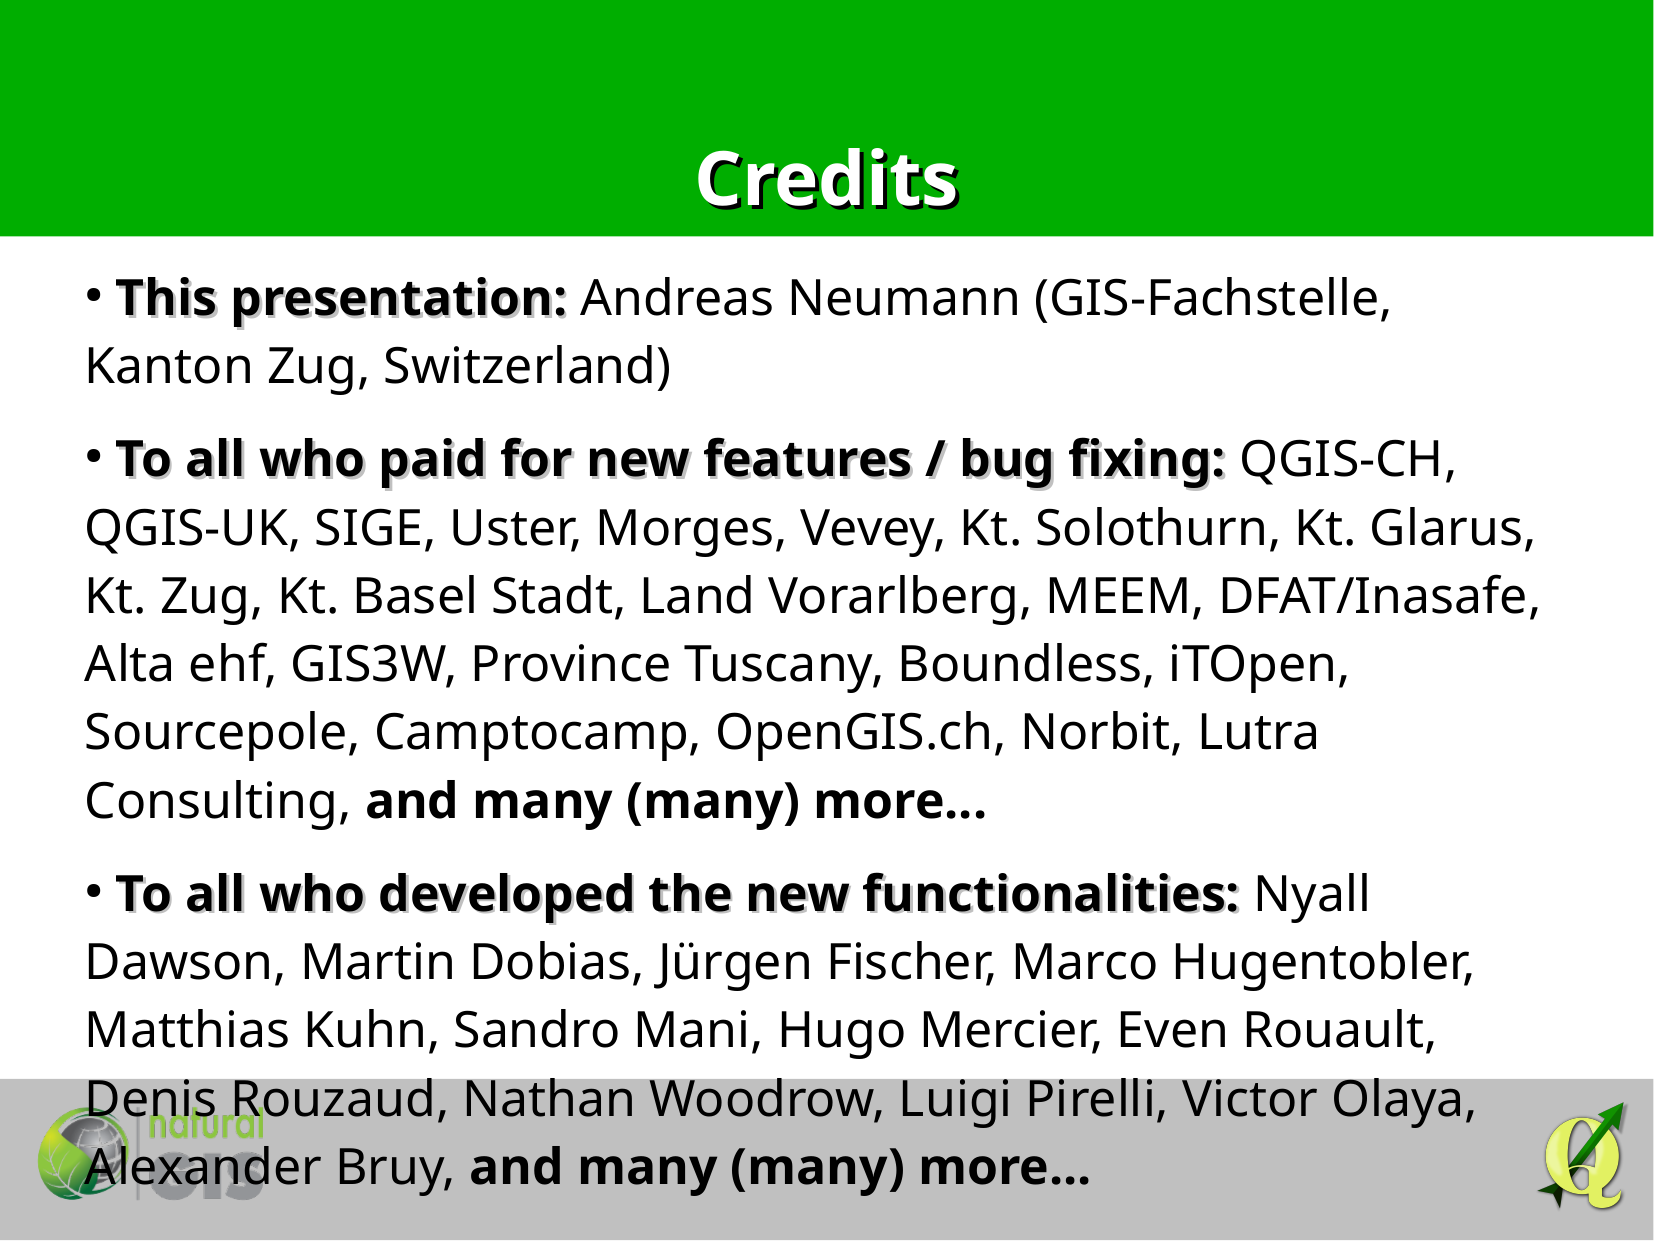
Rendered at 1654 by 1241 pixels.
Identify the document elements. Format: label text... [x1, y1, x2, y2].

text_box Credits [86, 66, 1568, 170]
picture [93, 1100, 113, 1112]
picture [33, 1100, 271, 1208]
text_box [0, 1078, 1654, 1241]
text_box This presentation: Andreas Neumann (GIS-Fachstelle, Kanton Zug, Switzerland) To all who paid for new features / bug fixing: QGIS-CH, QGIS-UK, SIGE, Uster, Morges, Vevey, Kt. Solothurn, Kt. Glarus, Kt. Zug, Kt. Basel Stadt, Land Vorarlberg, MEEM, DFAT/Inasafe, Alta ehf, GIS3W, Province Tuscany, Boundless, iTOpen, Sourcepole, Camptocamp, OpenGIS.ch, Norbit, Lutra Consulting, and many (many) more... To all who developed the new functionalities: Nyall Dawson, Martin Dobias, Jürgen Fischer, Marco Hugentobler, Matthias Kuhn, Sandro Mani, Hugo Mercier, Even Rouault, Denis Rouzaud, Nathan Woodrow, Luigi Pirelli, Victor Olaya, Alexander Bruy, and many (many) more... [70, 254, 1584, 1077]
text_box [762, 1092, 777, 1113]
text_box [412, 1092, 427, 1113]
picture [1524, 1093, 1641, 1222]
text_box [0, 0, 1654, 237]
